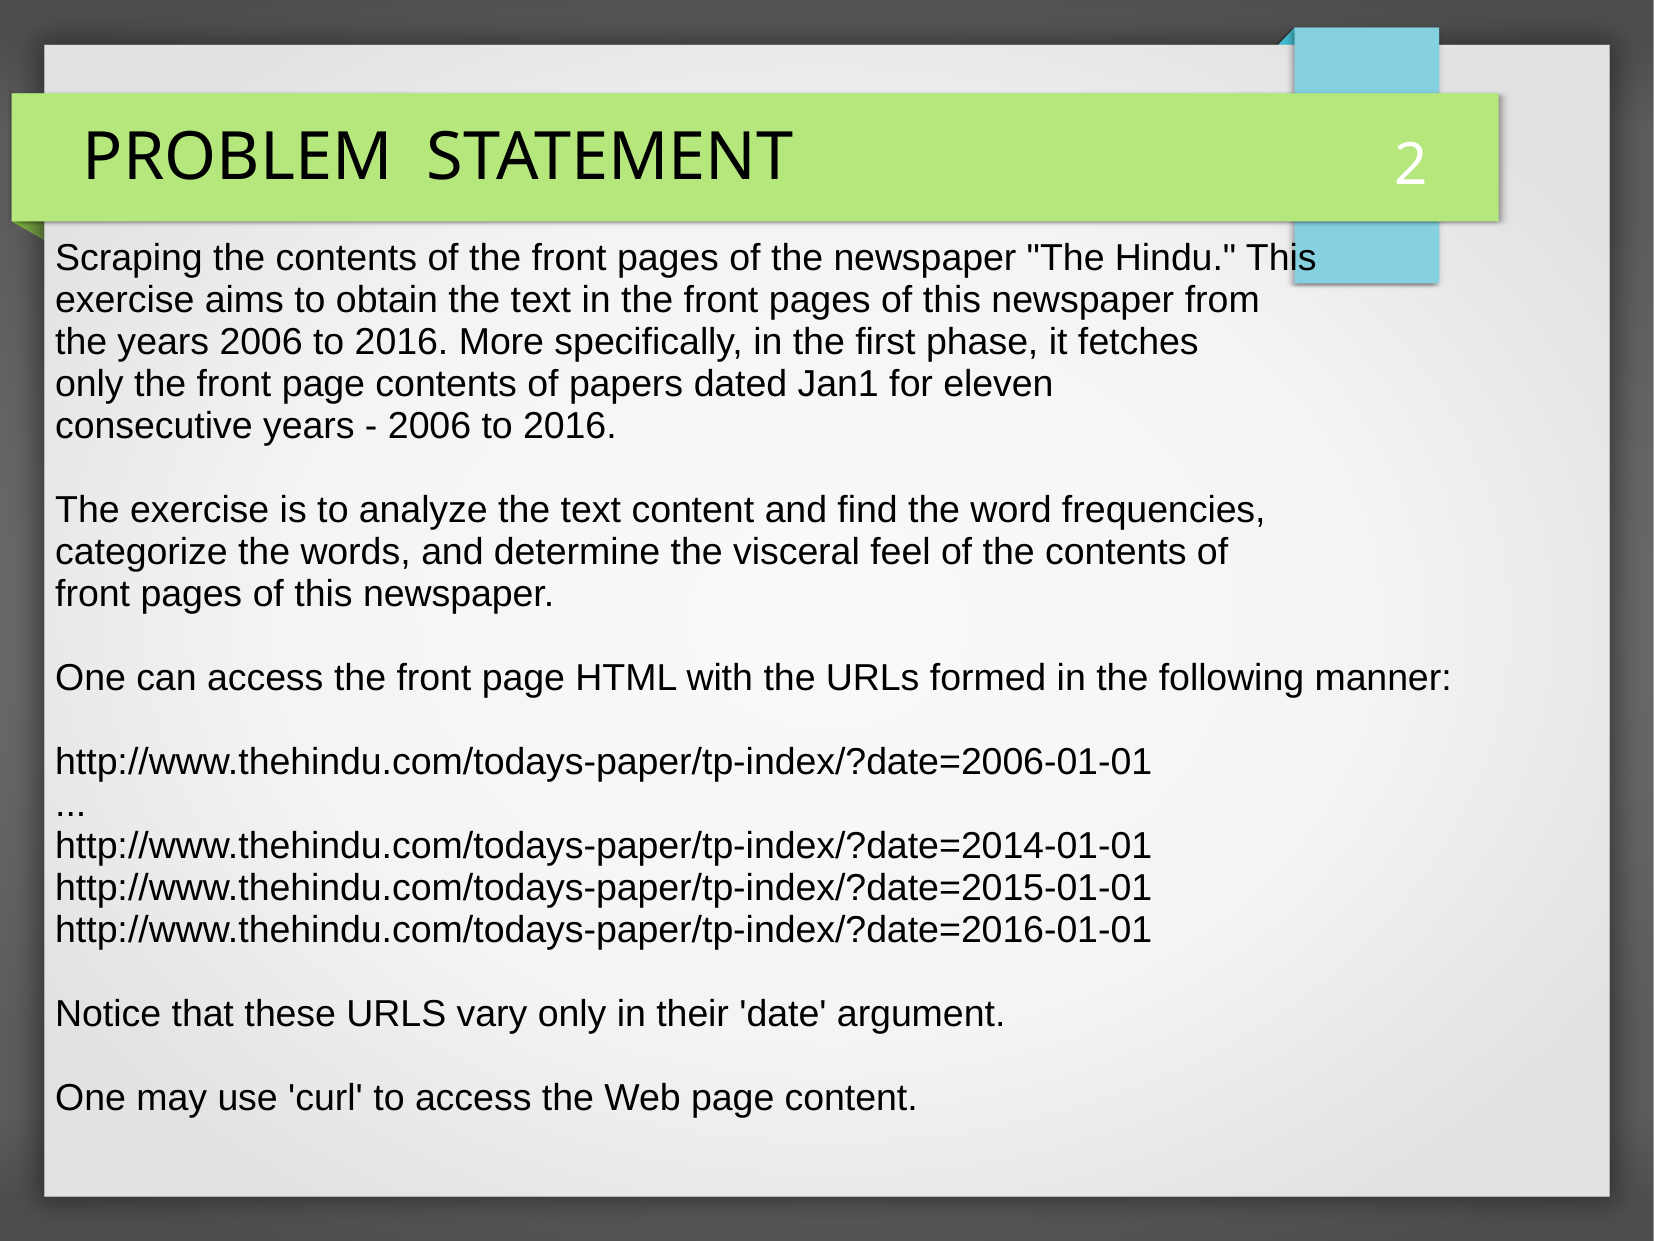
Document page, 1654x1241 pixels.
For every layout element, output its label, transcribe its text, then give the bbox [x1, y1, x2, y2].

text_box Scraping the contents of the front pages of the newspaper "The Hindu." This exercise aims to obtain the text in the front pages of this newspaper from the years 2006 to 2016. More specifically, in the first phase, it fetches only the front page contents of papers dated Jan1 for eleven consecutive years - 2006 to 2016. The exercise is to analyze the text content and find the word frequencies, categorize the words, and determine the visceral feel of the contents of front pages of this newspaper. One can access the front page HTML with the URLs formed in the following manner: http://www.thehindu.com/todays-paper/tp-index/?date=2006-01-01 ... http://www.thehindu.com/todays-paper/tp-index/?date=2014-01-01 http://www.thehindu.com/todays-paper/tp-index/?date=2015-01-01 http://www.thehindu.com/todays-paper/tp-index/?date=2016-01-01 Notice that these URLS vary only in their 'date' argument. One may use 'curl' to access the Web page content. [40, 229, 1654, 1210]
text_box <number> [1311, 94, 1512, 213]
picture [0, 0, 1654, 1241]
title PROBLEM STATEMENT [82, 94, 1264, 213]
